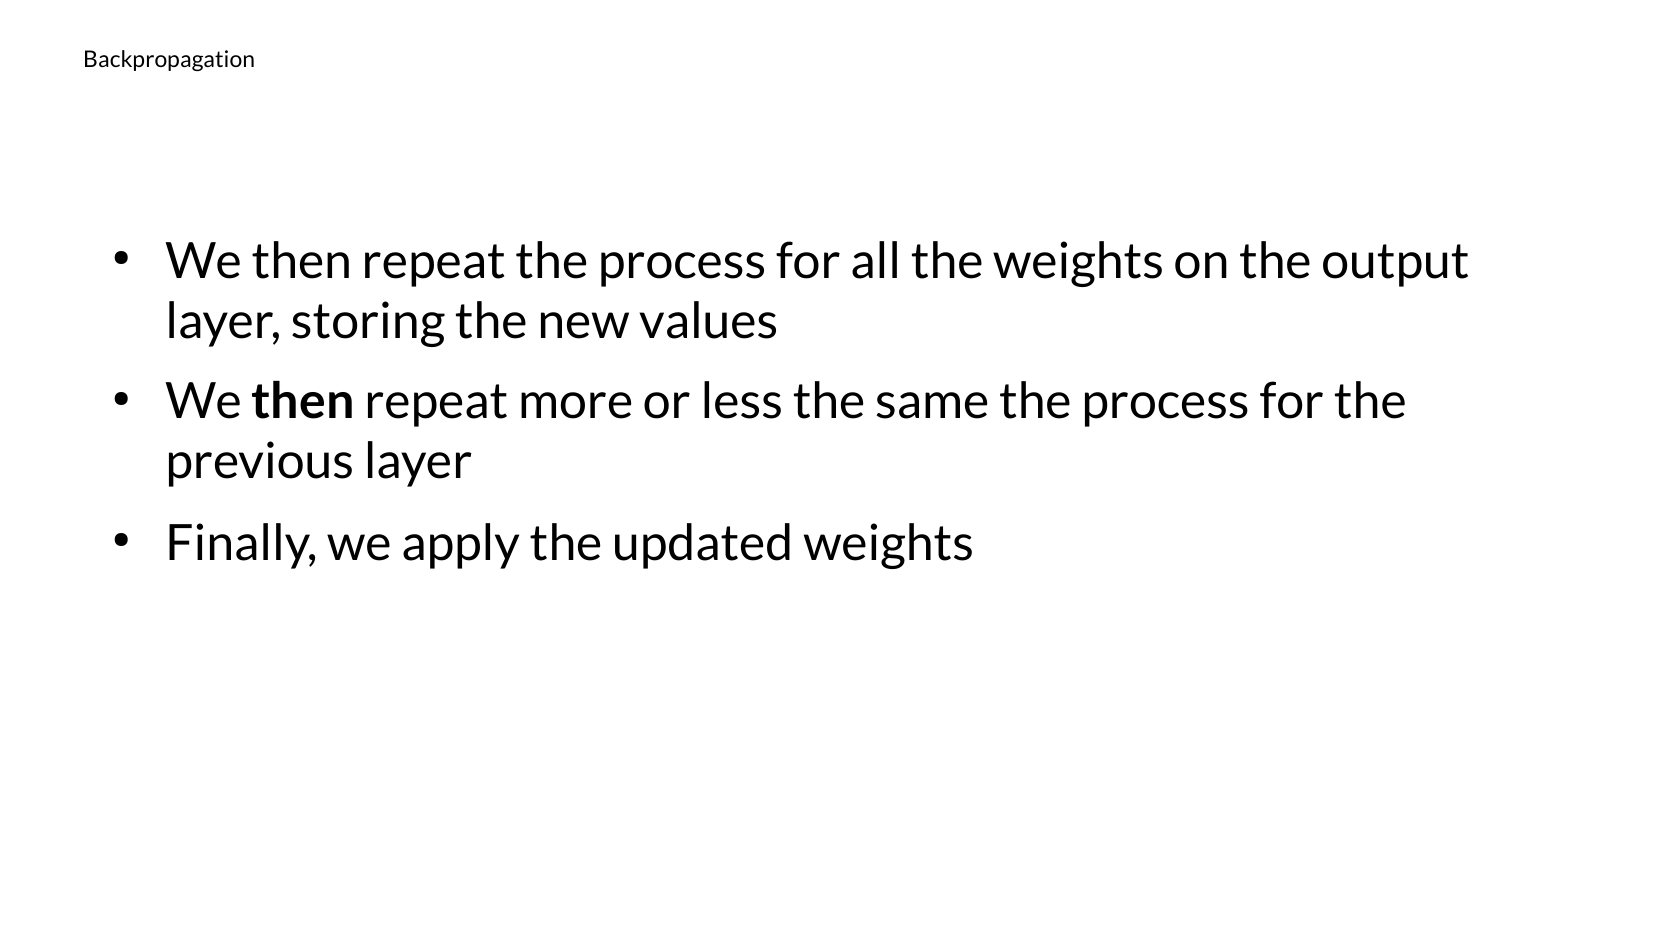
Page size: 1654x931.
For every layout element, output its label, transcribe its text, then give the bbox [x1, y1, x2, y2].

title Backpropagation [83, 0, 1571, 119]
list We then repeat the process for all the weights on the output layer, storing the new values We then repeat more or less the same the process for the previous layer Finally, we apply the updated weights [94, 228, 1583, 851]
